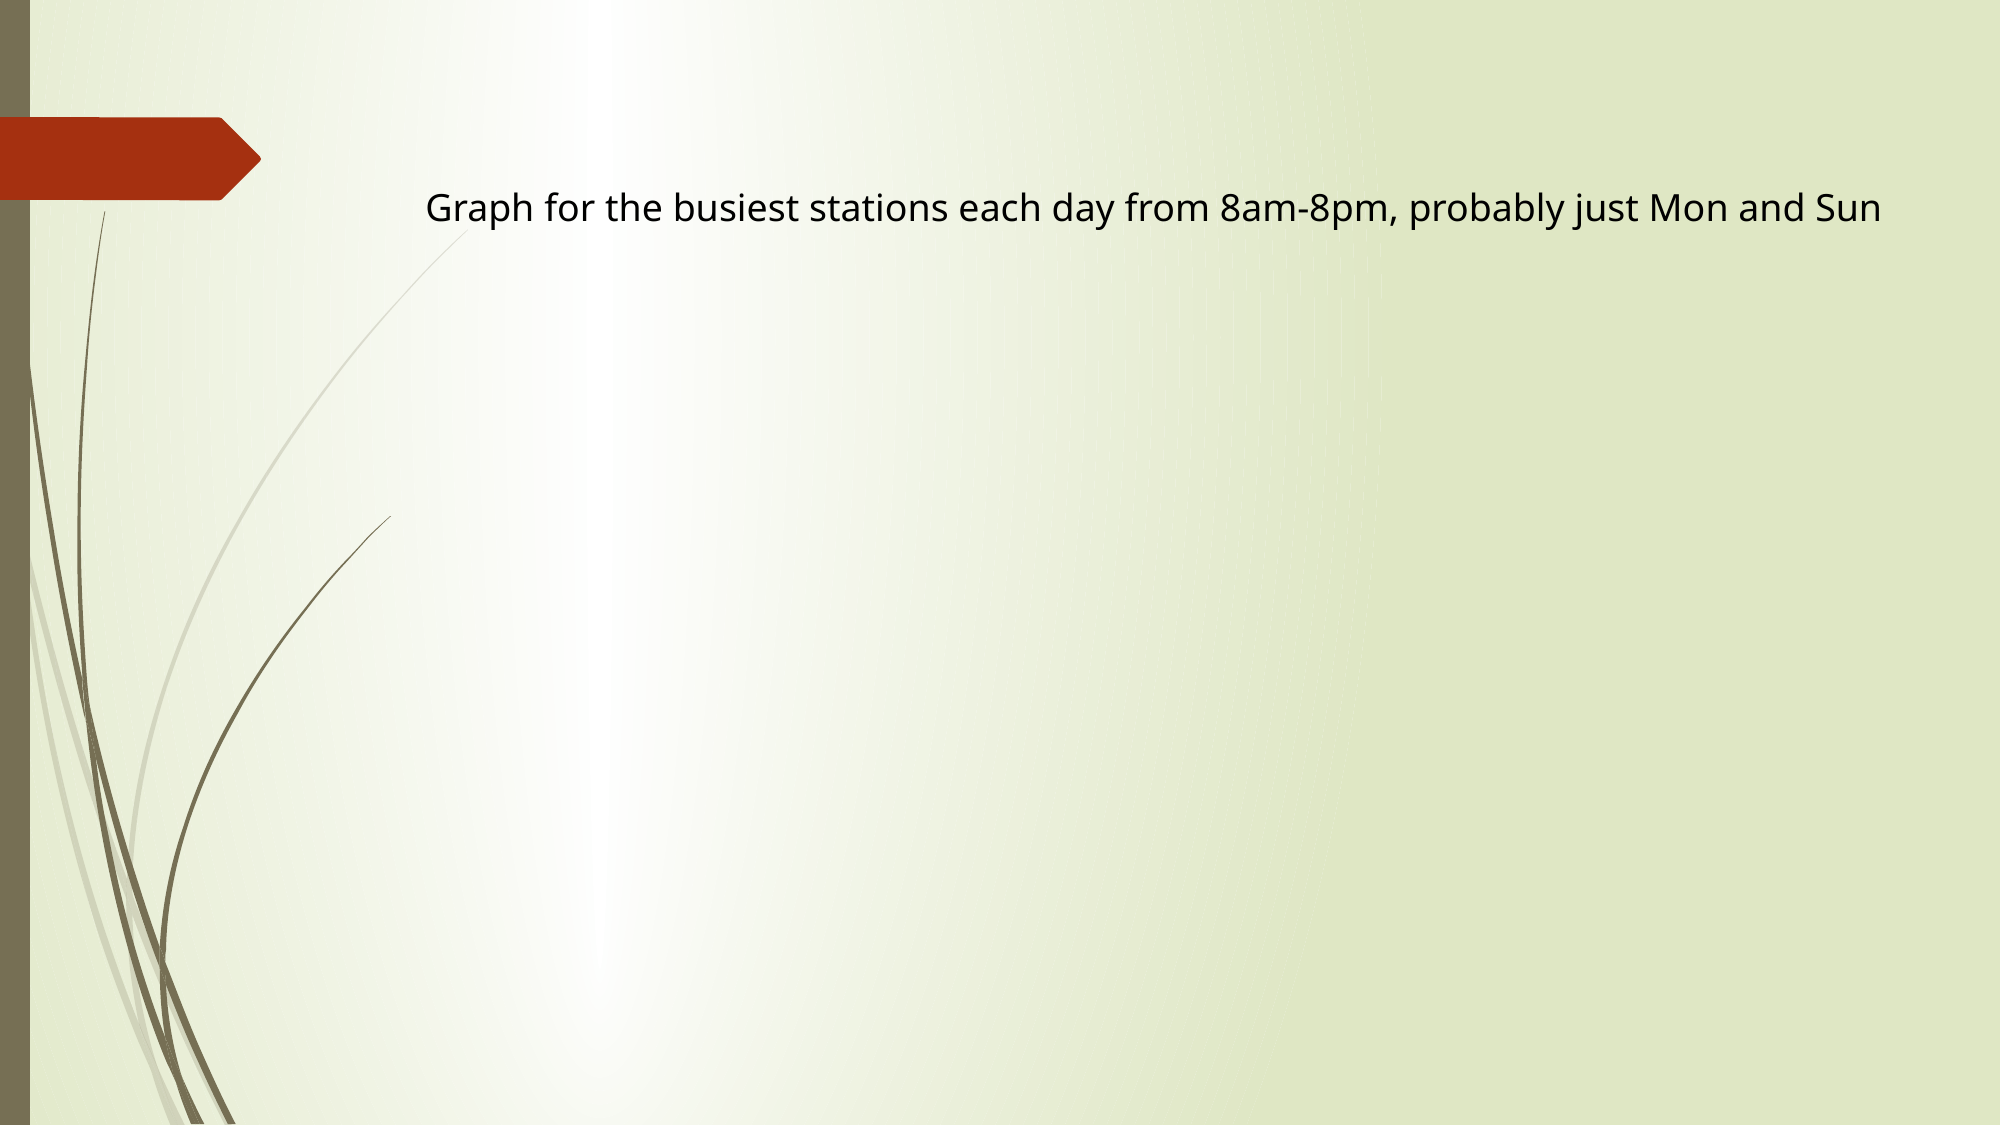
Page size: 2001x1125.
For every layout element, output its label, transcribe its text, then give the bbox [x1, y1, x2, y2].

title Graph for the busiest stations each day from 8am-8pm, probably just Mon and Sun [425, 102, 1888, 313]
